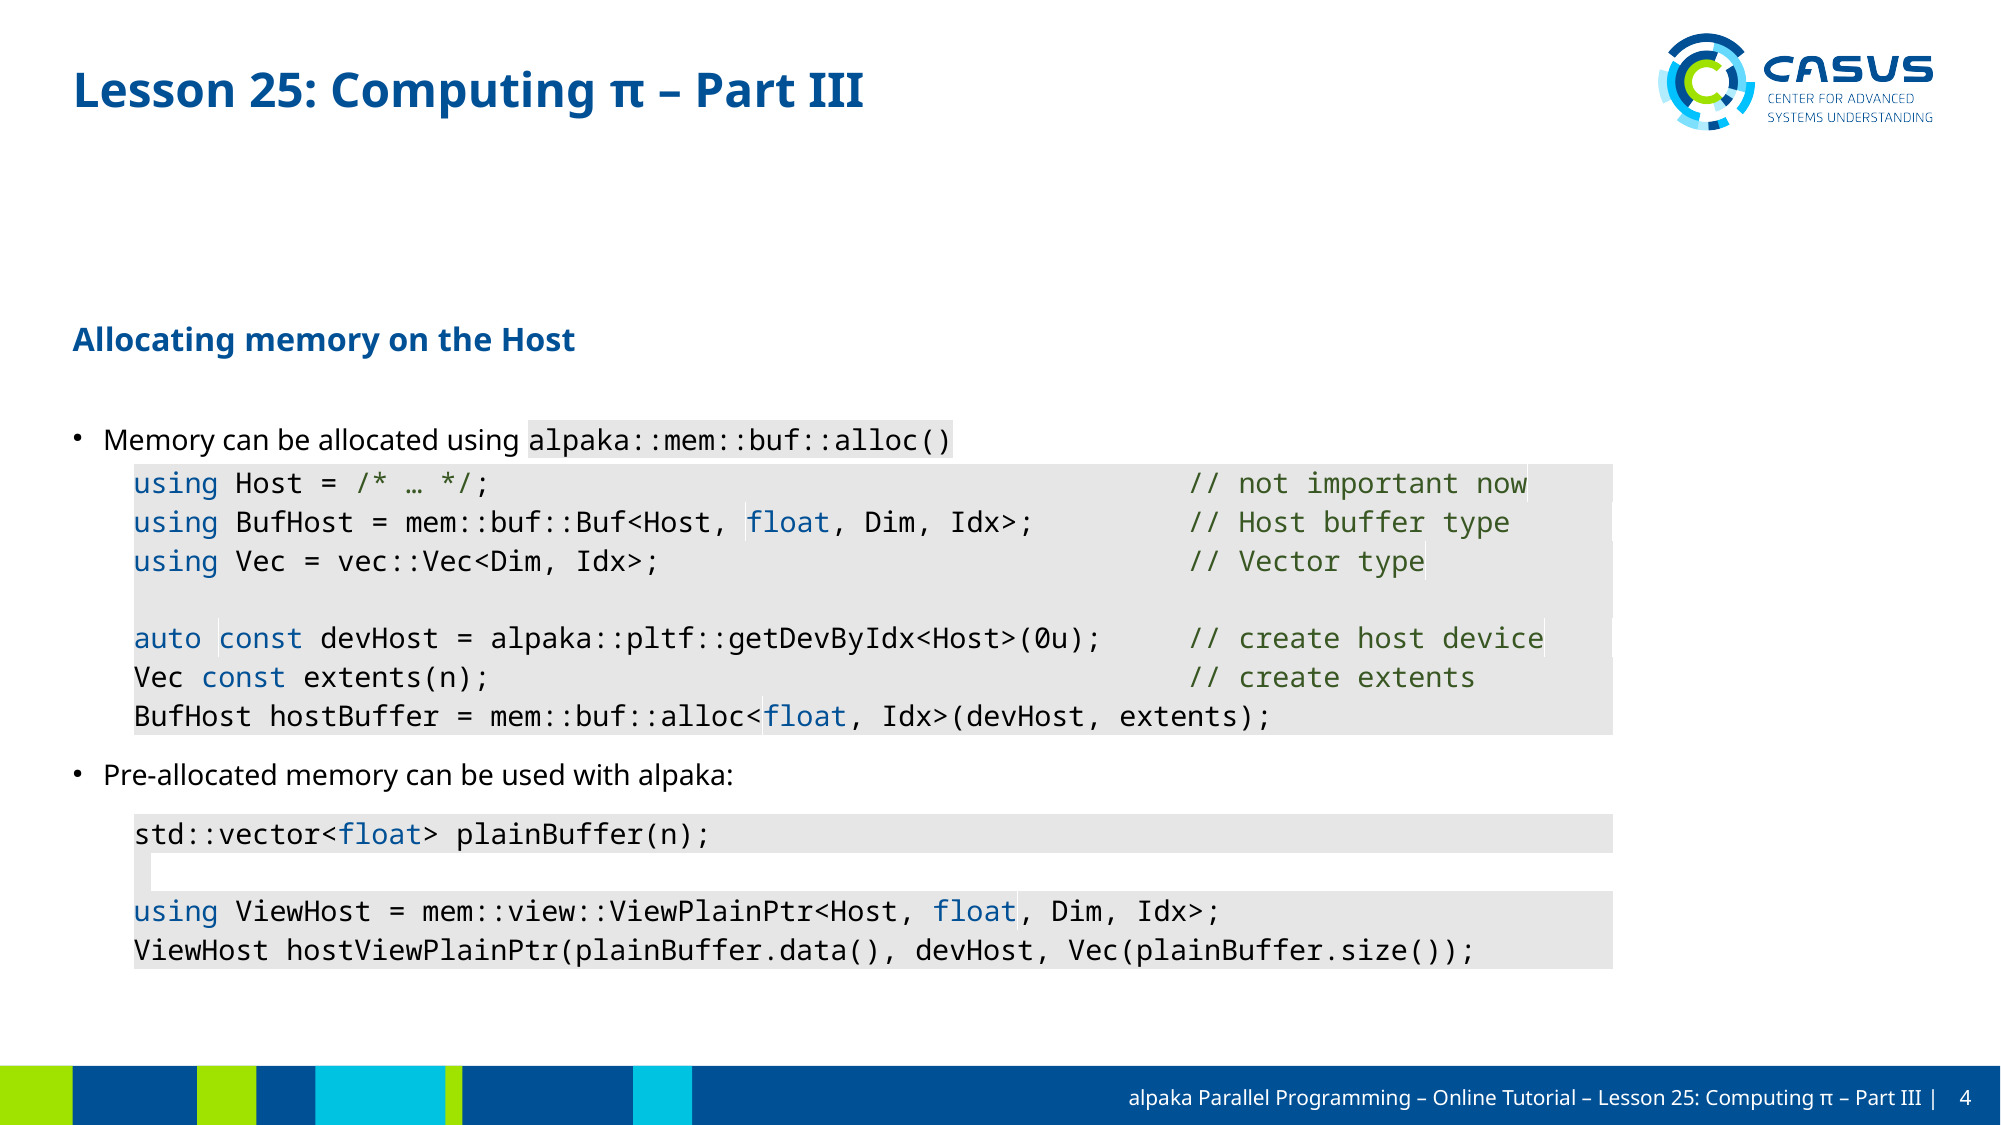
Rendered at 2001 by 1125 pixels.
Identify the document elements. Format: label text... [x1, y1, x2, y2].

title Lesson 25: Computing π – Part III [72, 54, 1620, 123]
list Allocating memory on the Host Memory can be allocated using alpaka::mem::buf::alloc() using Host = /* … */; // not important now using BufHost = mem::buf::Buf<Host, float, Dim, Idx>; // Host buffer type using Vec = vec::Vec<Dim, Idx>; // Vector type auto const devHost = alpaka::pltf::getDevByIdx<Host>(0u); // create host device Vec const extents(n); // create extents BufHost hostBuffer = mem::buf::alloc<float, Idx>(devHost, extents); Pre-allocated memory can be used with alpaka: std::vector<float> plainBuffer(n); using ViewHost = mem::view::ViewPlainPtr<Host, float, Dim, Idx>; ViewHost hostViewPlainPtr(plainBuffer.data(), devHost, Vec(plainBuffer.size()); [72, 316, 1620, 979]
picture [1658, 33, 1933, 131]
